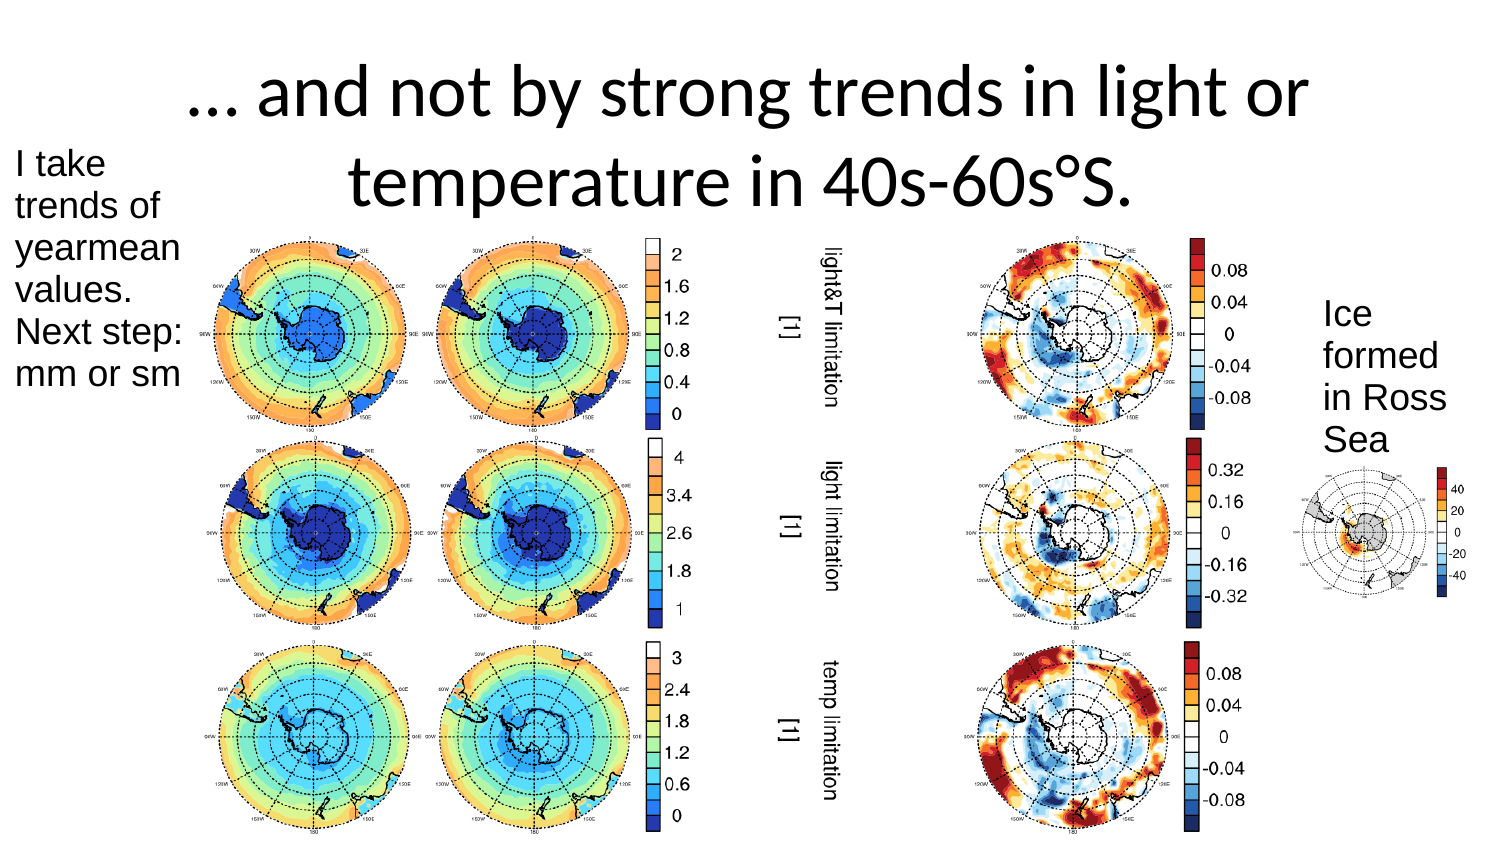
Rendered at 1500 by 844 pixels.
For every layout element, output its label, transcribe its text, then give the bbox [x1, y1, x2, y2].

title … and not by strong trends in light or temperature in 40s-60s°S. [75, 33, 1426, 175]
text_box Ice formed in Ross Sea [1308, 285, 1486, 511]
text_box I take trends of yearmean values. Next step: mm or sm [0, 135, 211, 402]
picture [203, 638, 1251, 839]
picture [191, 233, 1477, 632]
